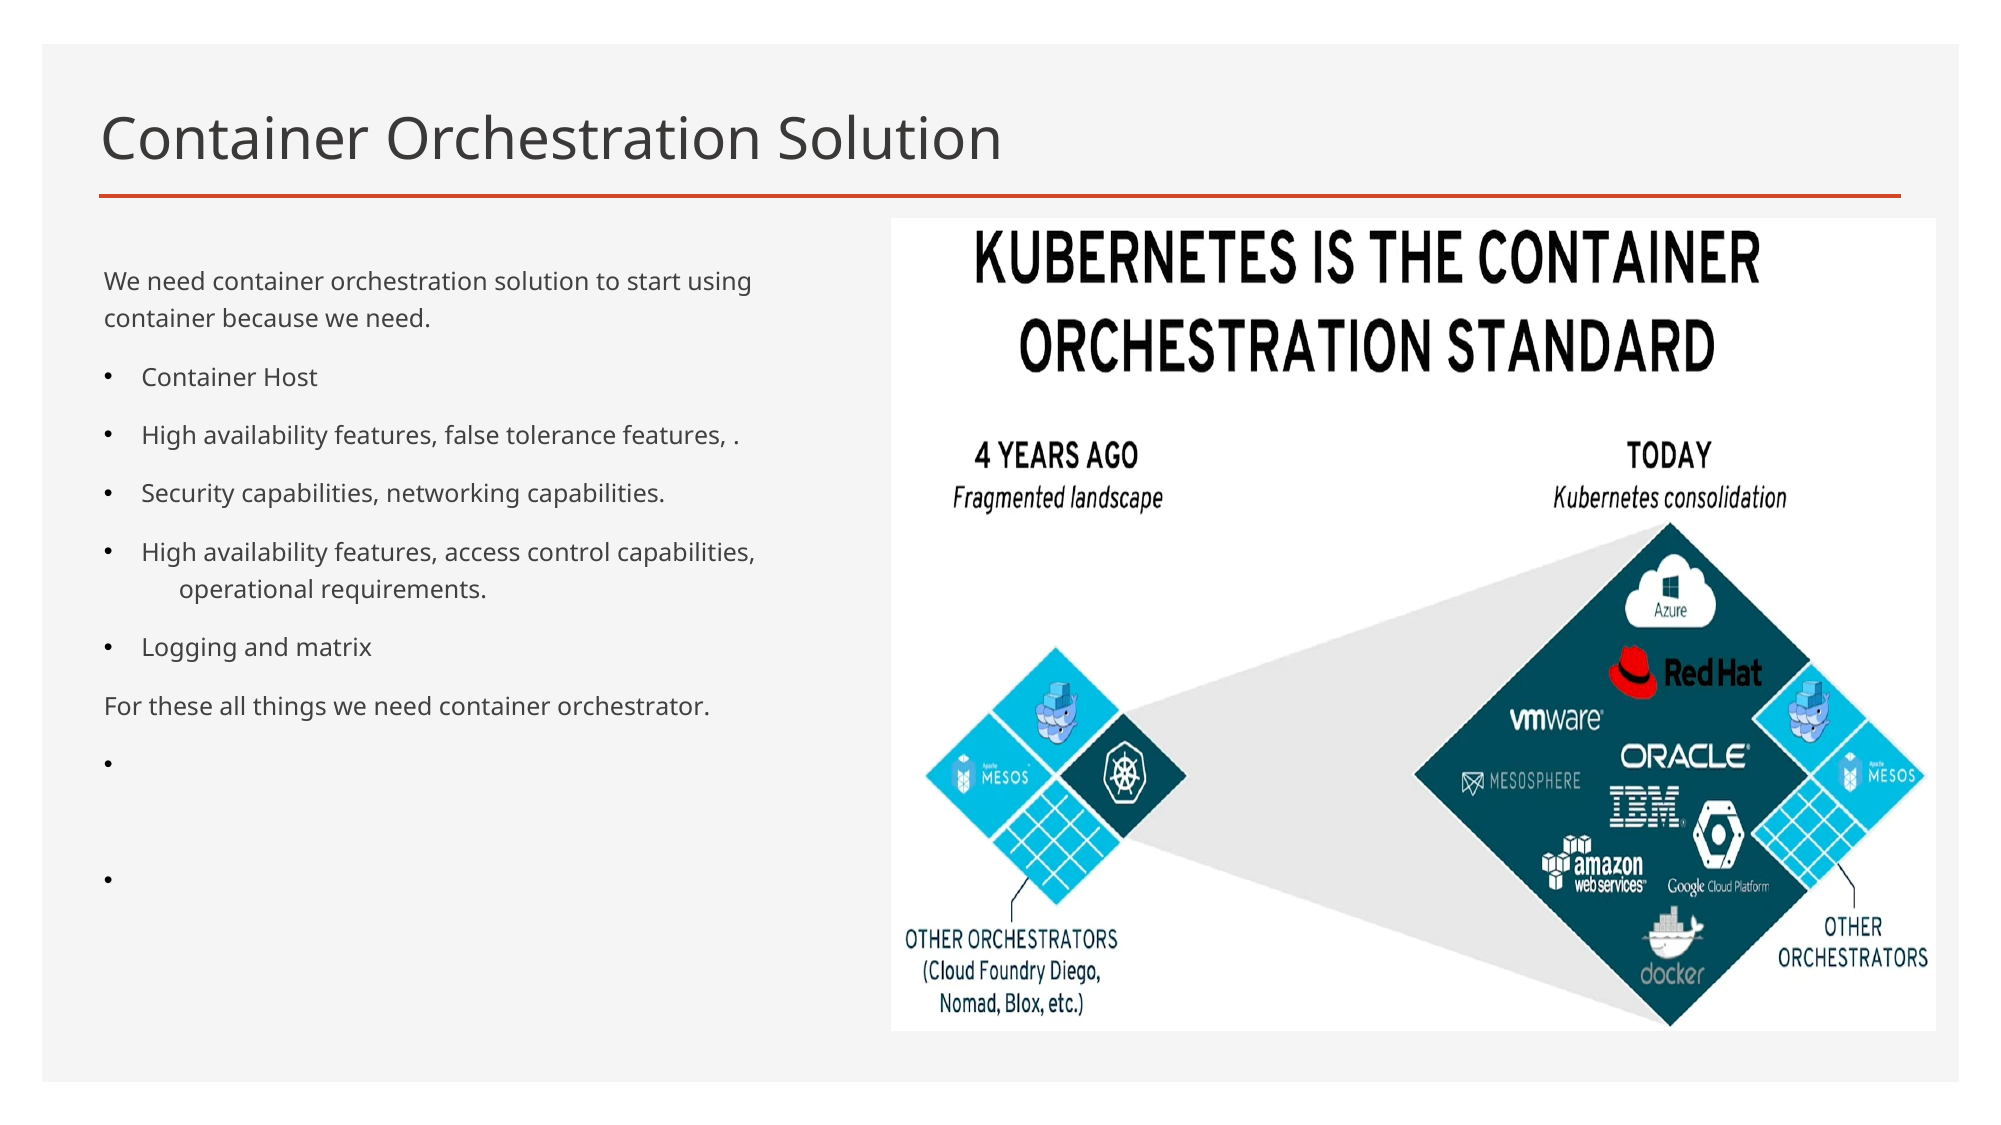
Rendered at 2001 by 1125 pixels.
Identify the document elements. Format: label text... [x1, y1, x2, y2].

text_box We need container orchestration solution to start using container because we need. Container Host High availability features, false tolerance features, . Security capabilities, networking capabilities. High availability features, access control capabilities, operational requirements. Logging and matrix For these all things we need container orchestrator. [88, 250, 877, 1052]
picture [891, 218, 1936, 1031]
title Container Orchestration Solution [85, 73, 1214, 179]
